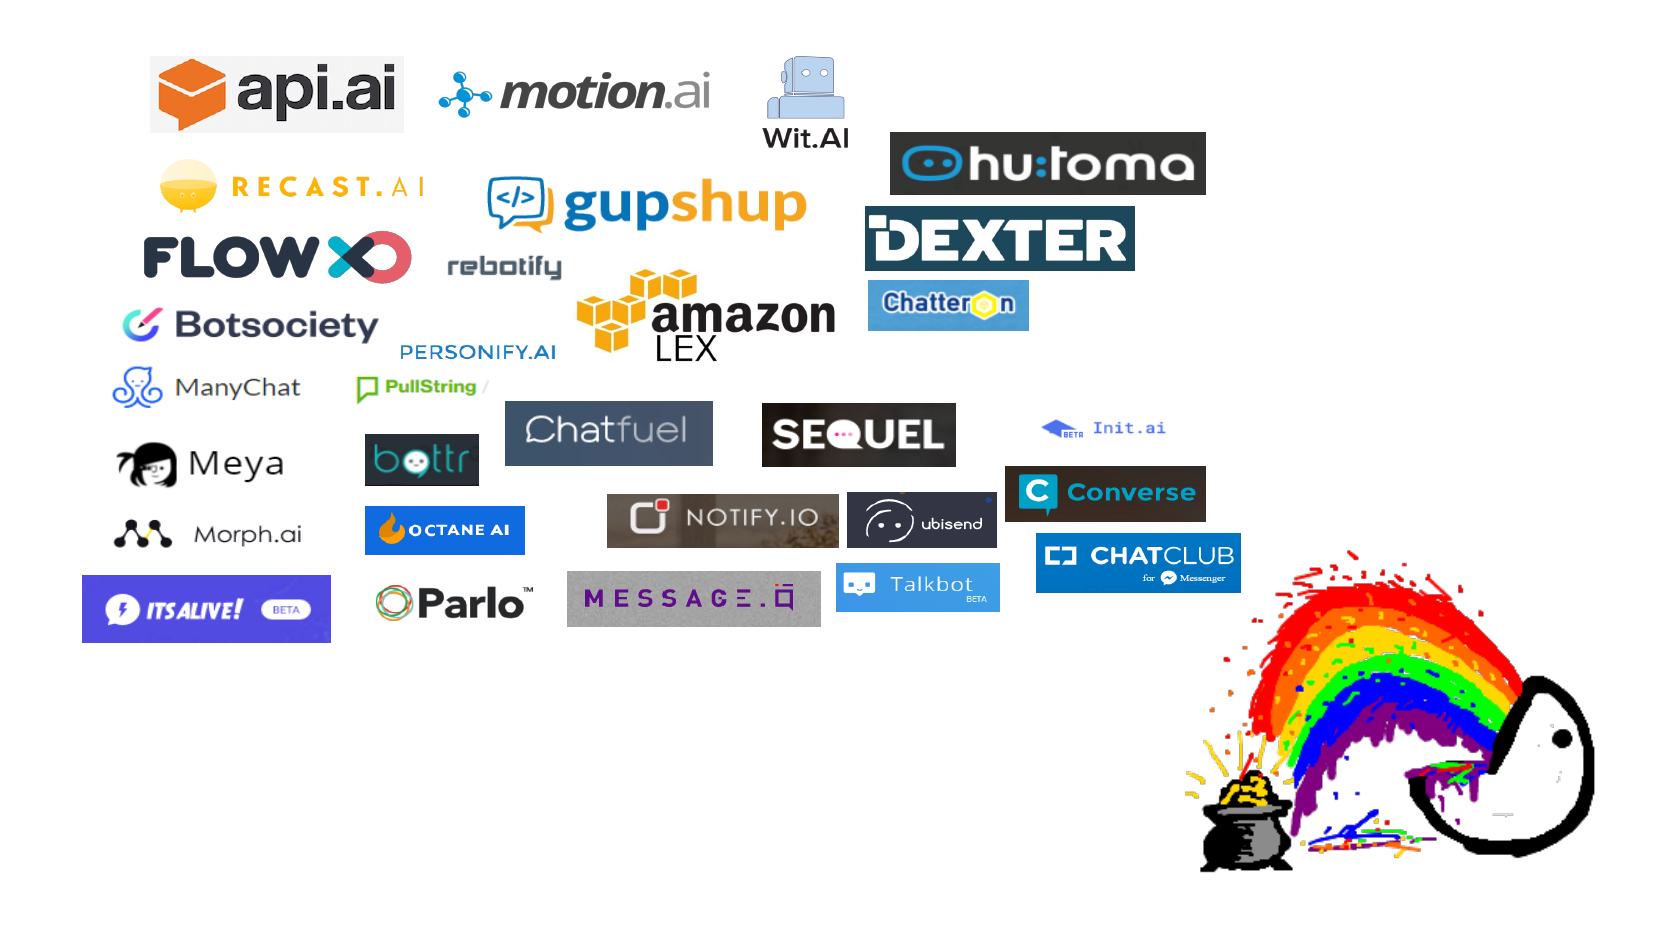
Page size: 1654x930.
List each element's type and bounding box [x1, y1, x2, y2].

picture [1024, 403, 1187, 452]
picture [505, 401, 713, 466]
picture [865, 206, 1135, 271]
picture [567, 571, 821, 627]
picture [424, 68, 724, 121]
picture [89, 228, 571, 418]
picture [82, 575, 331, 643]
picture [607, 494, 839, 548]
picture [433, 161, 855, 362]
picture [365, 434, 479, 486]
picture [762, 403, 956, 467]
picture [364, 571, 550, 635]
picture [1005, 466, 1654, 913]
picture [762, 56, 848, 148]
picture [92, 427, 321, 563]
picture [836, 563, 1000, 612]
picture [150, 56, 404, 133]
picture [365, 506, 525, 555]
picture [160, 159, 434, 213]
picture [868, 280, 1029, 331]
picture [847, 492, 997, 548]
picture [890, 132, 1206, 195]
